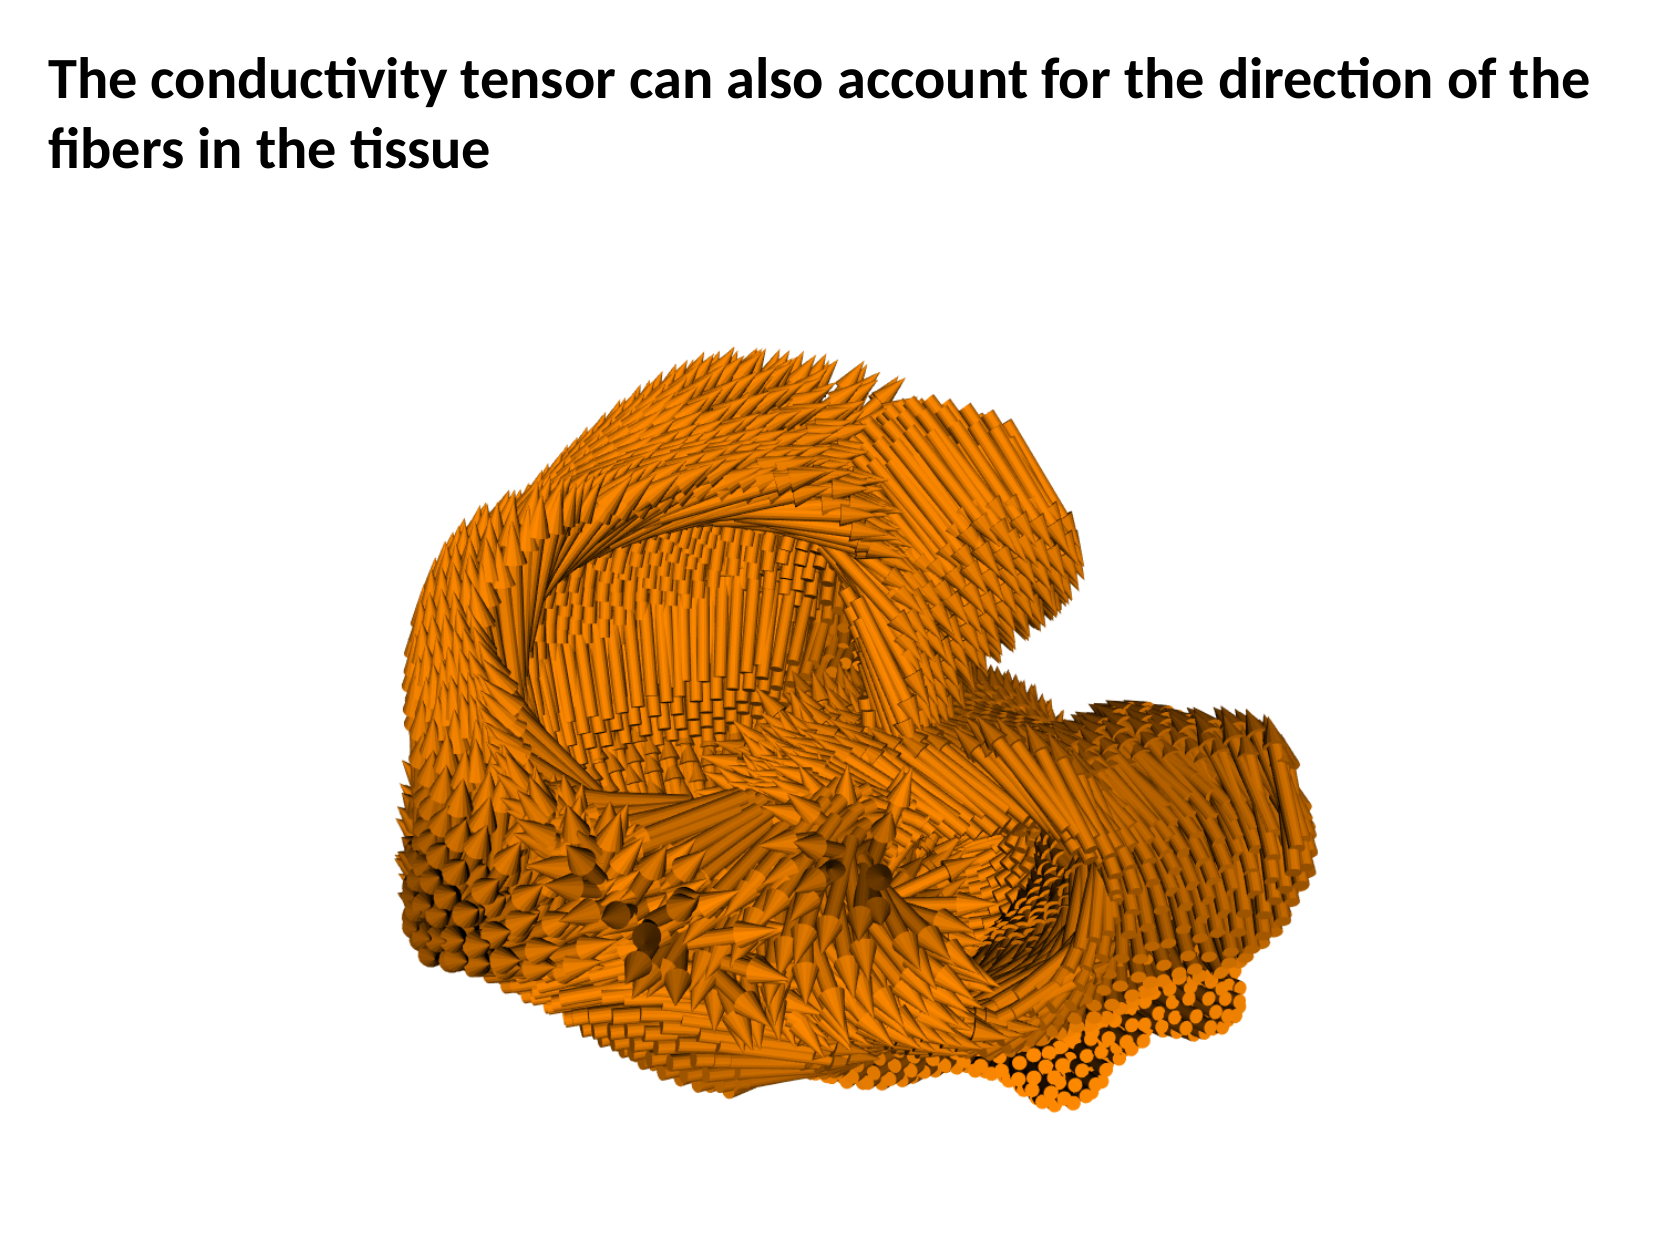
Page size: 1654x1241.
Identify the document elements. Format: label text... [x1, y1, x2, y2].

picture [105, 331, 1546, 1156]
text_box The conductivity tensor can also account for the direction of the fibers in the tissue [33, 33, 1654, 205]
